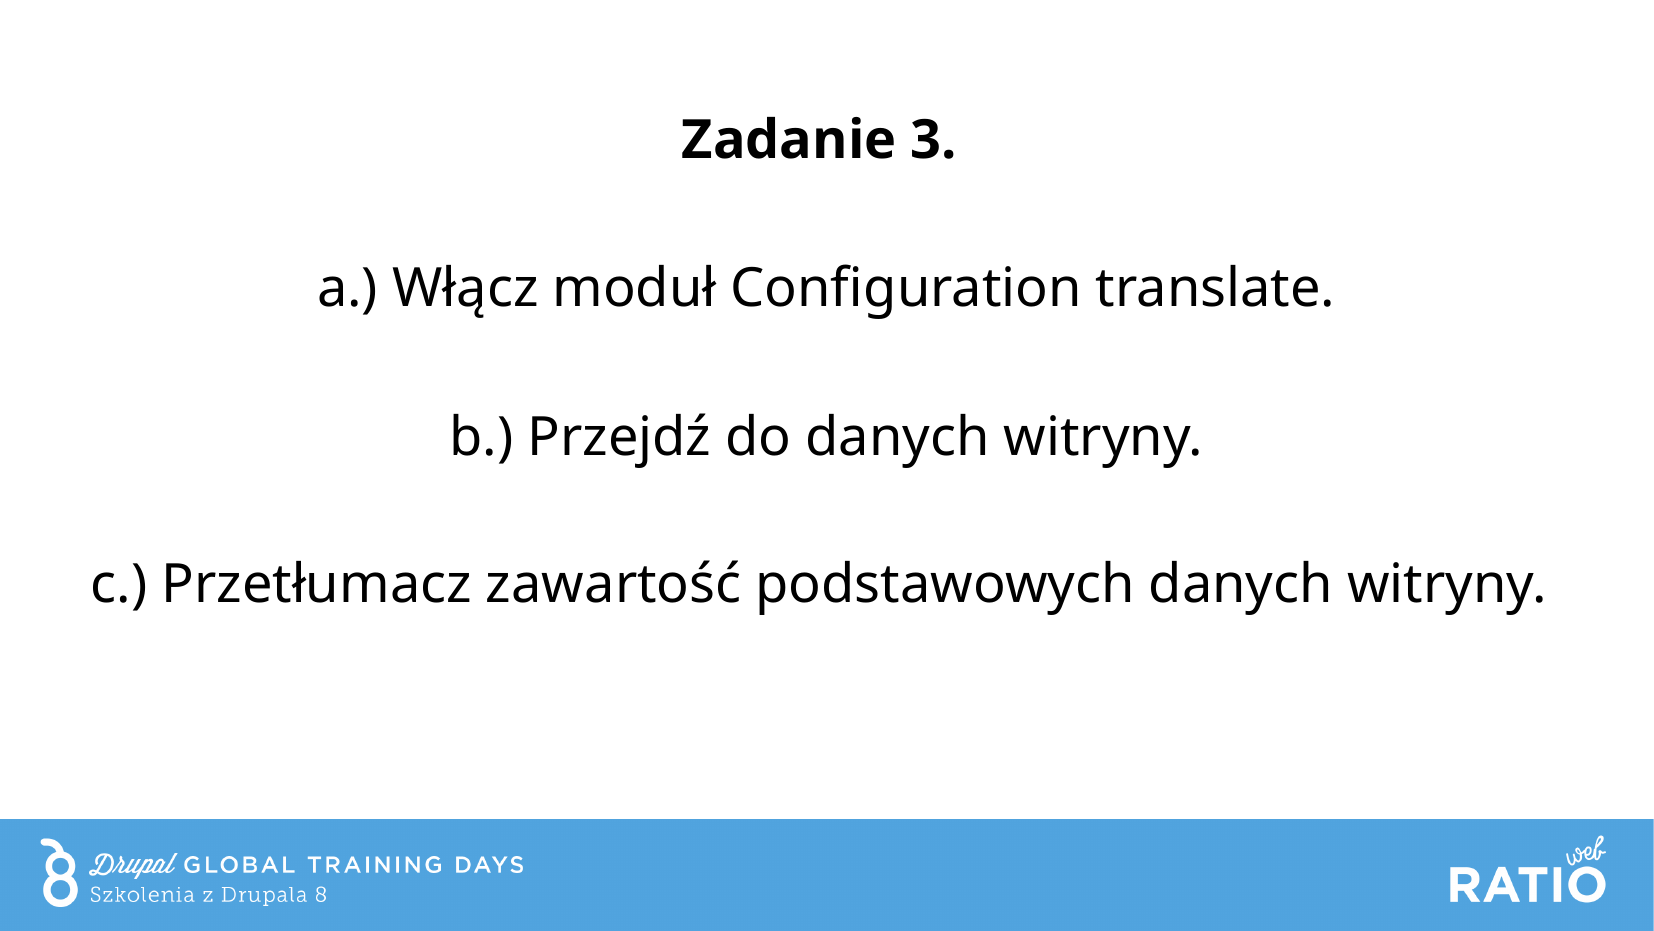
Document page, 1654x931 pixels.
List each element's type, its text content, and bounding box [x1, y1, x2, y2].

picture [0, 0, 1654, 931]
subtitle Zadanie 3. a.) Włącz moduł Configuration translate. b.) Przejdź do danych witryny. c.) Przetłumacz zawartość podstawowych danych witryny. [82, 36, 1571, 757]
